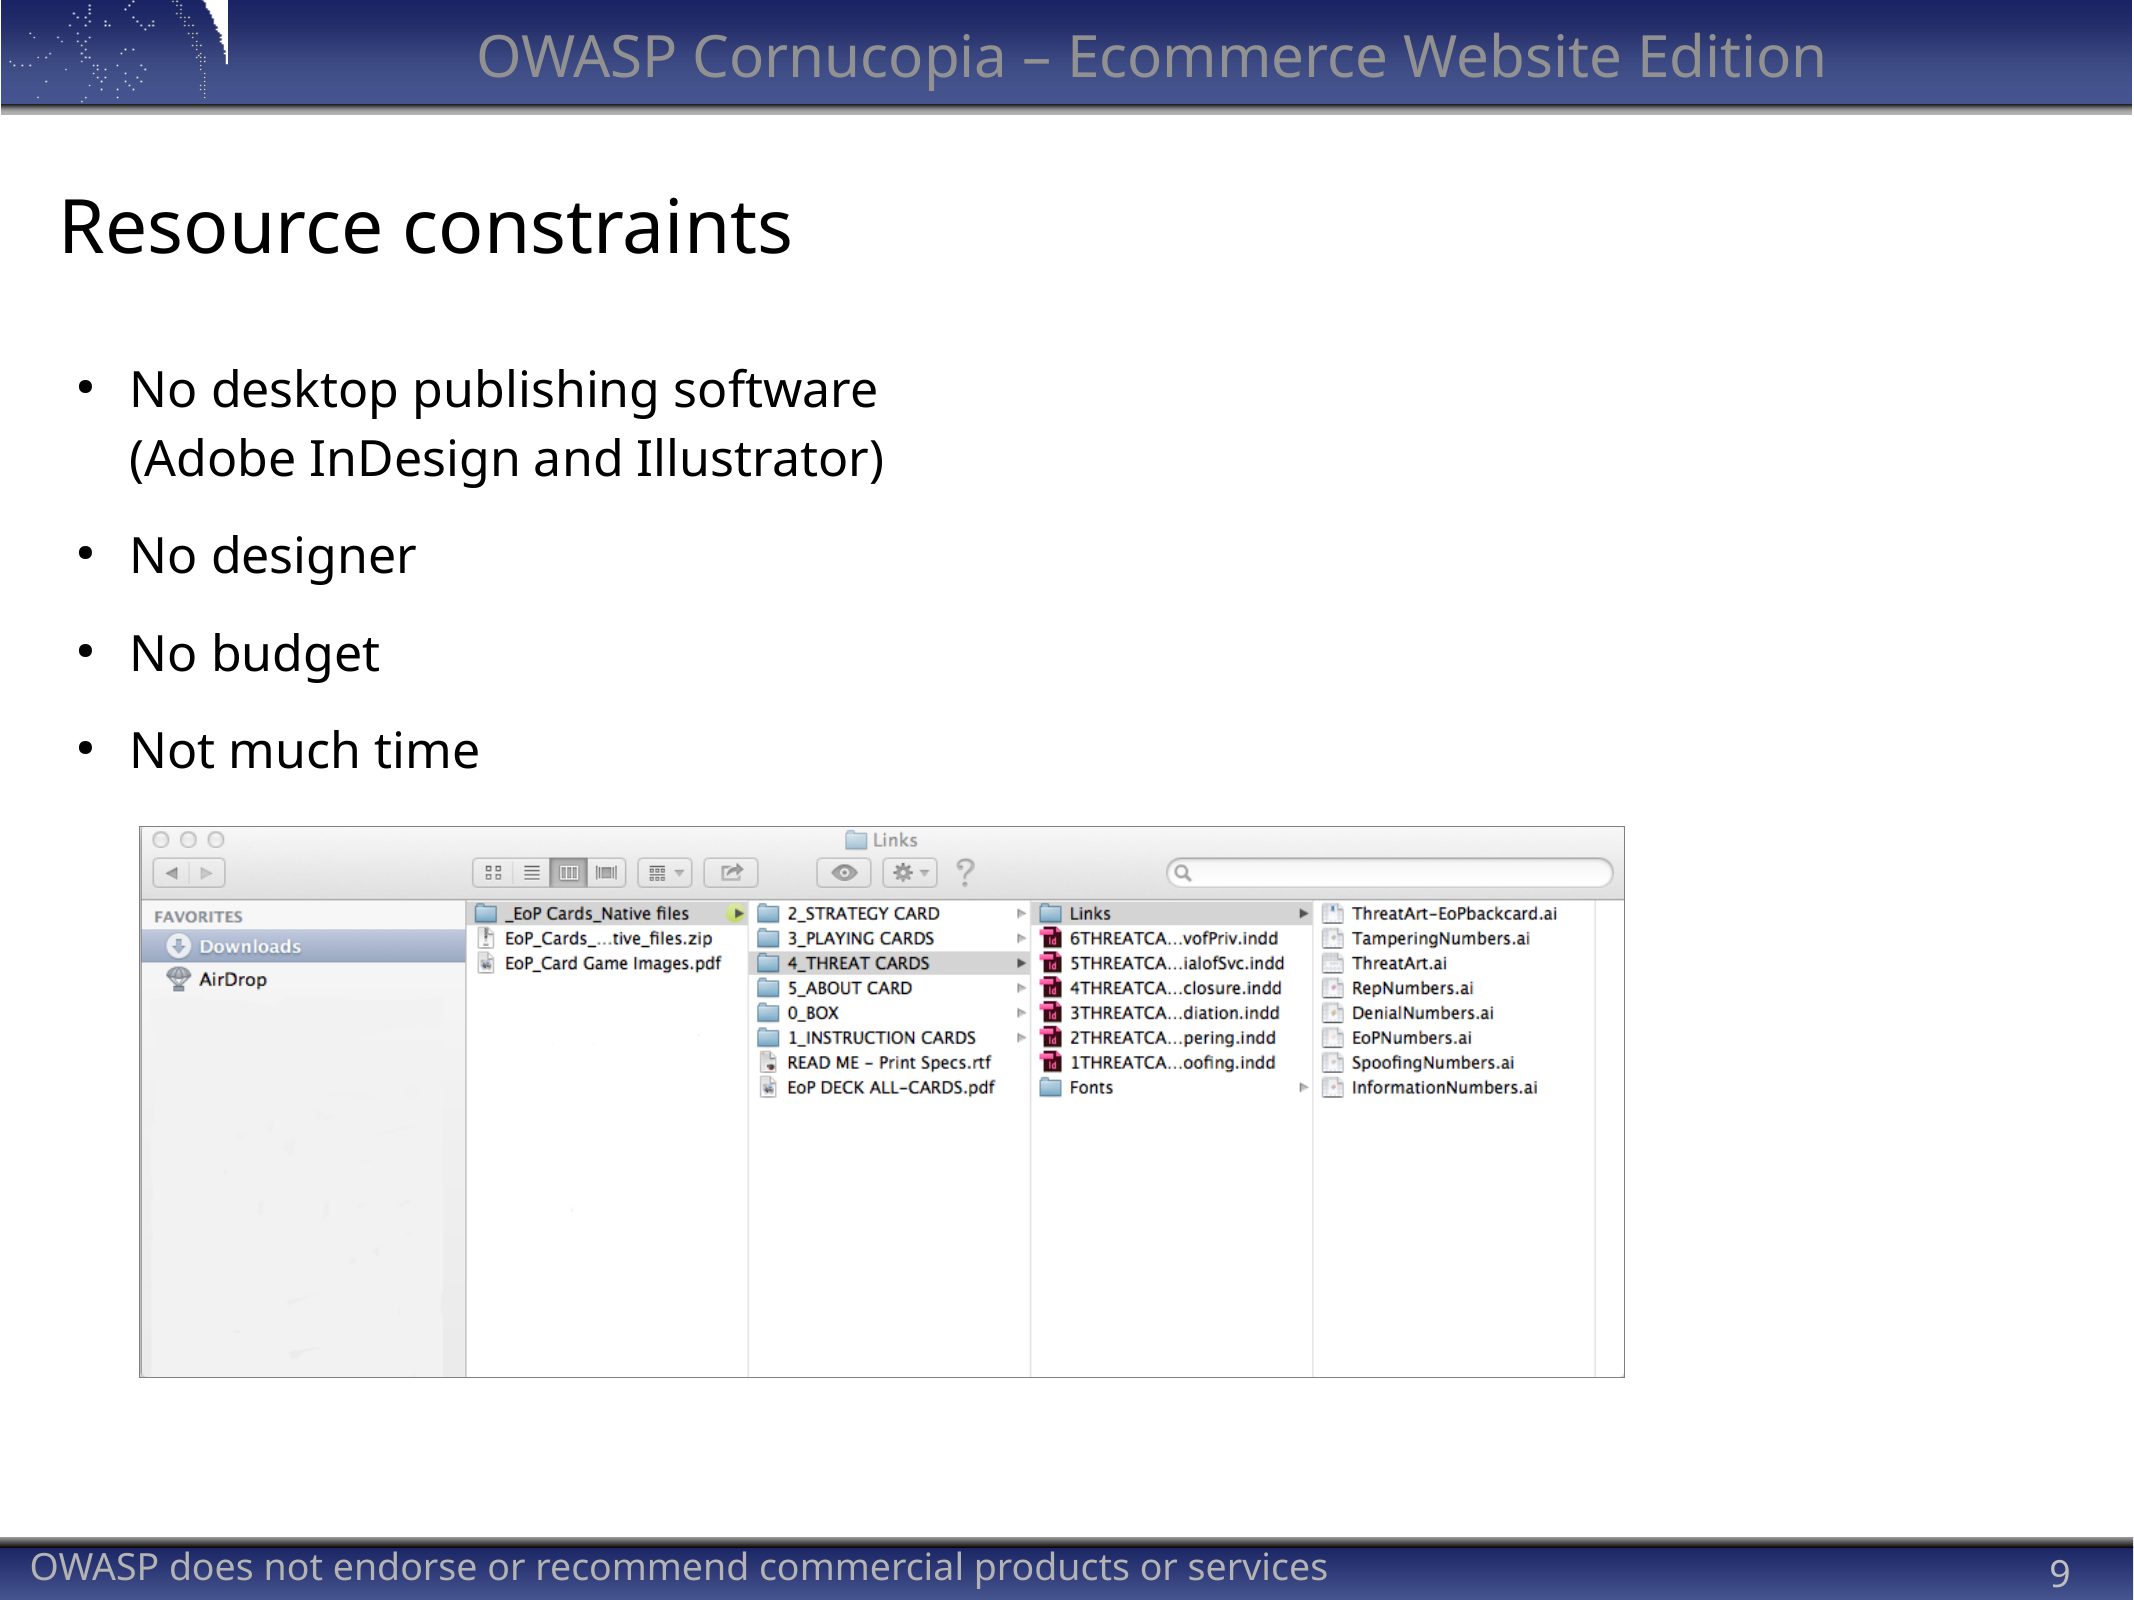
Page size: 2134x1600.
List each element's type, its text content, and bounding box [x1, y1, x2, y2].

list OWASP does not endorse or recommend commercial products or services [29, 1540, 2038, 1600]
title Resource constraints [58, 124, 2126, 325]
list No desktop publishing software (Adobe InDesign and Illustrator) No designer No budget Not much time [58, 354, 2067, 1536]
picture [139, 826, 1625, 1378]
